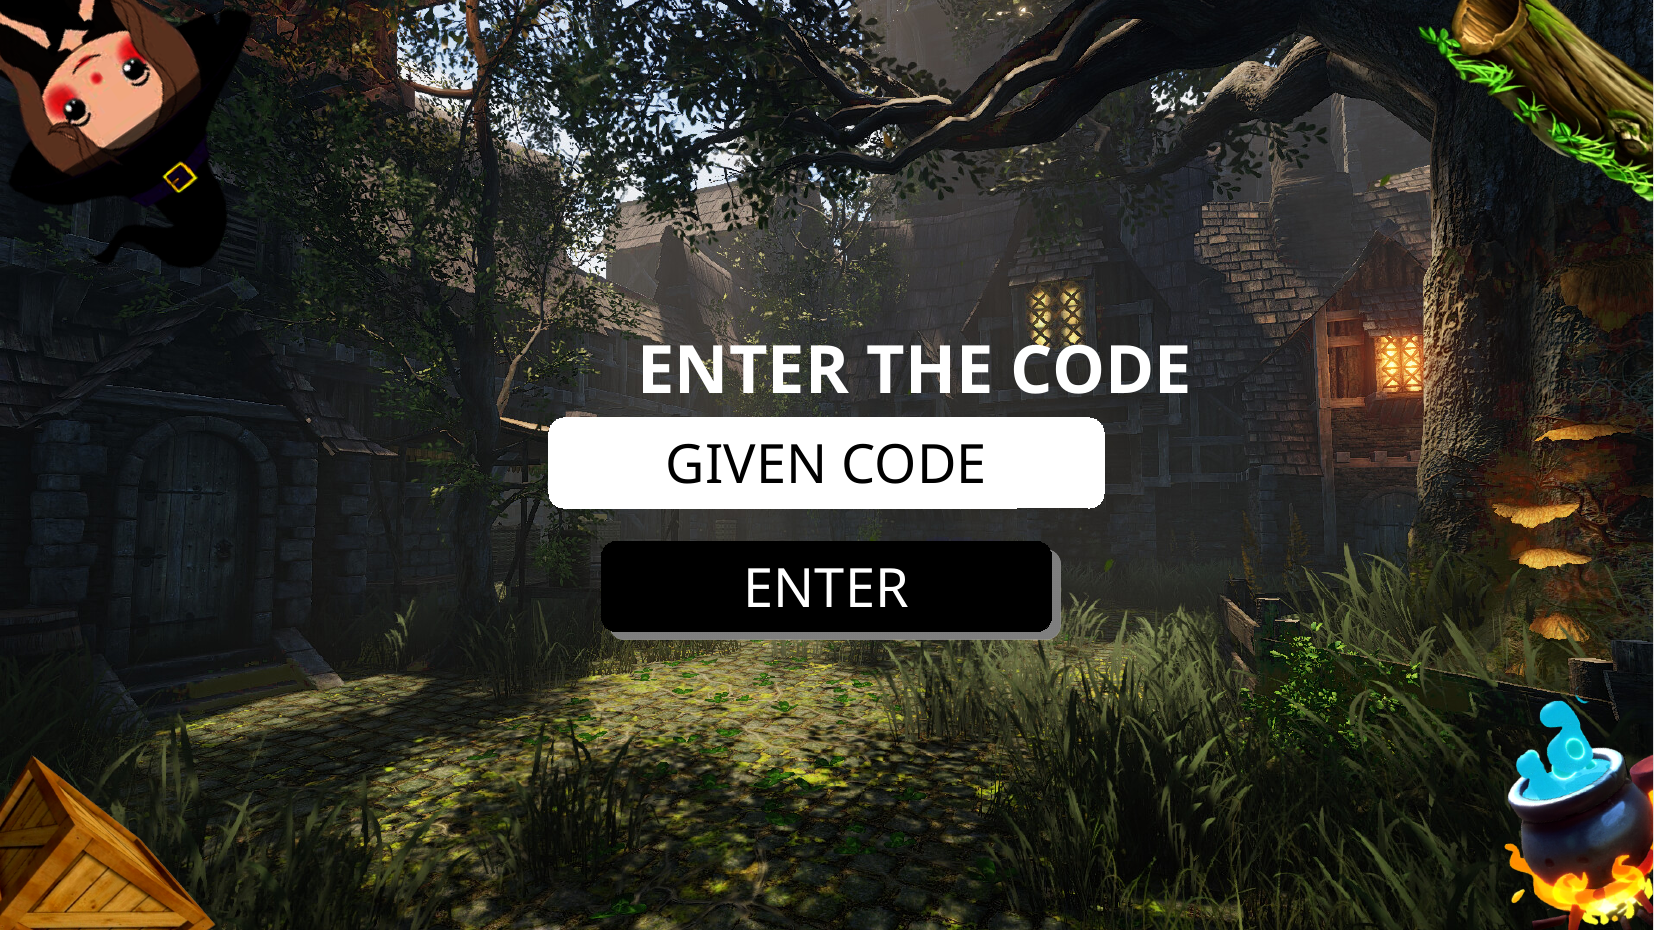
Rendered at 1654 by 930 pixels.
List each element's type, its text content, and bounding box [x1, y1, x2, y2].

text_box ENTER THE CODE [622, 315, 1031, 411]
picture [0, 0, 1654, 930]
text_box ENTER [601, 541, 1052, 632]
text_box GIVEN CODE [548, 417, 1105, 509]
